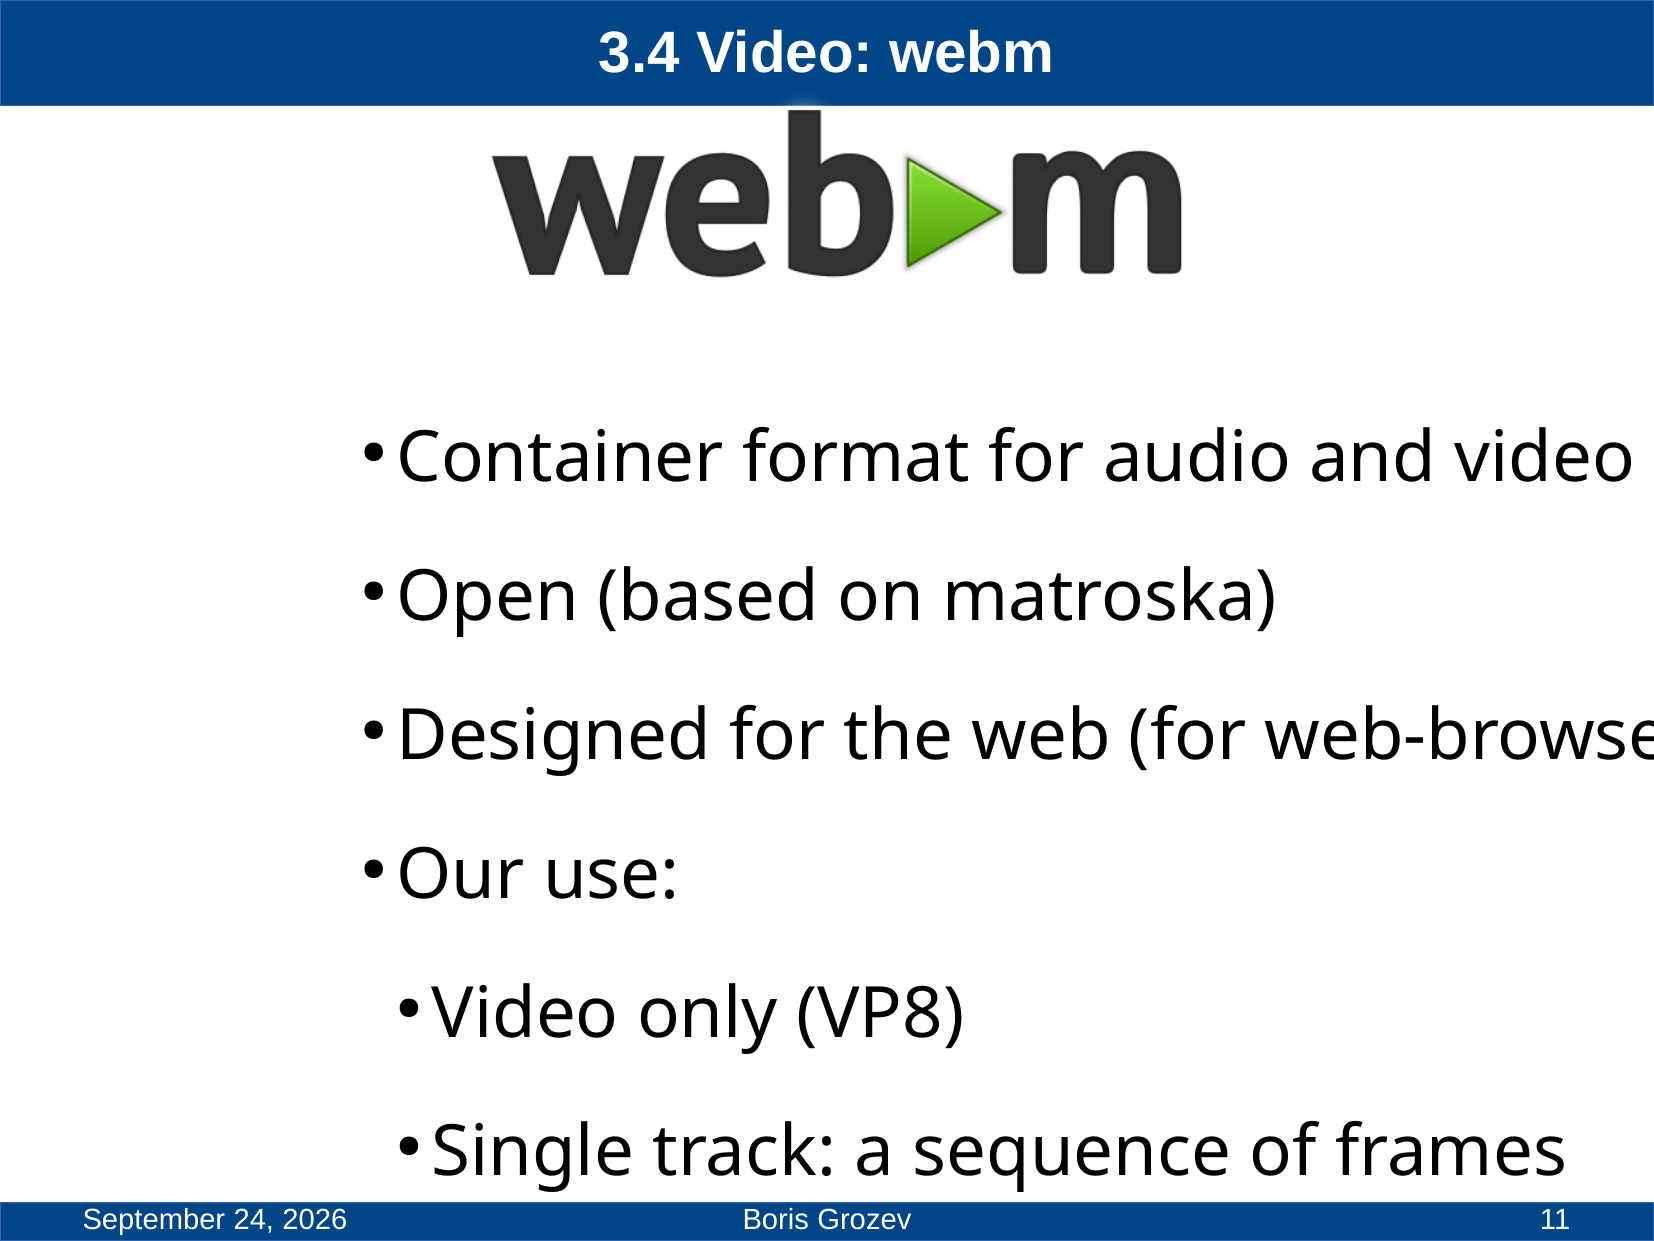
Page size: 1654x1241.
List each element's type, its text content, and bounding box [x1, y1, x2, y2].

text_box Container format for audio and video Open (based on matroska) Designed for the web (for web-browsers) Our use: Video only (VP8) Single track: a sequence of frames [346, 398, 1301, 1118]
title 3.4 Video: webm [0, 0, 1654, 106]
picture [486, 86, 1193, 284]
